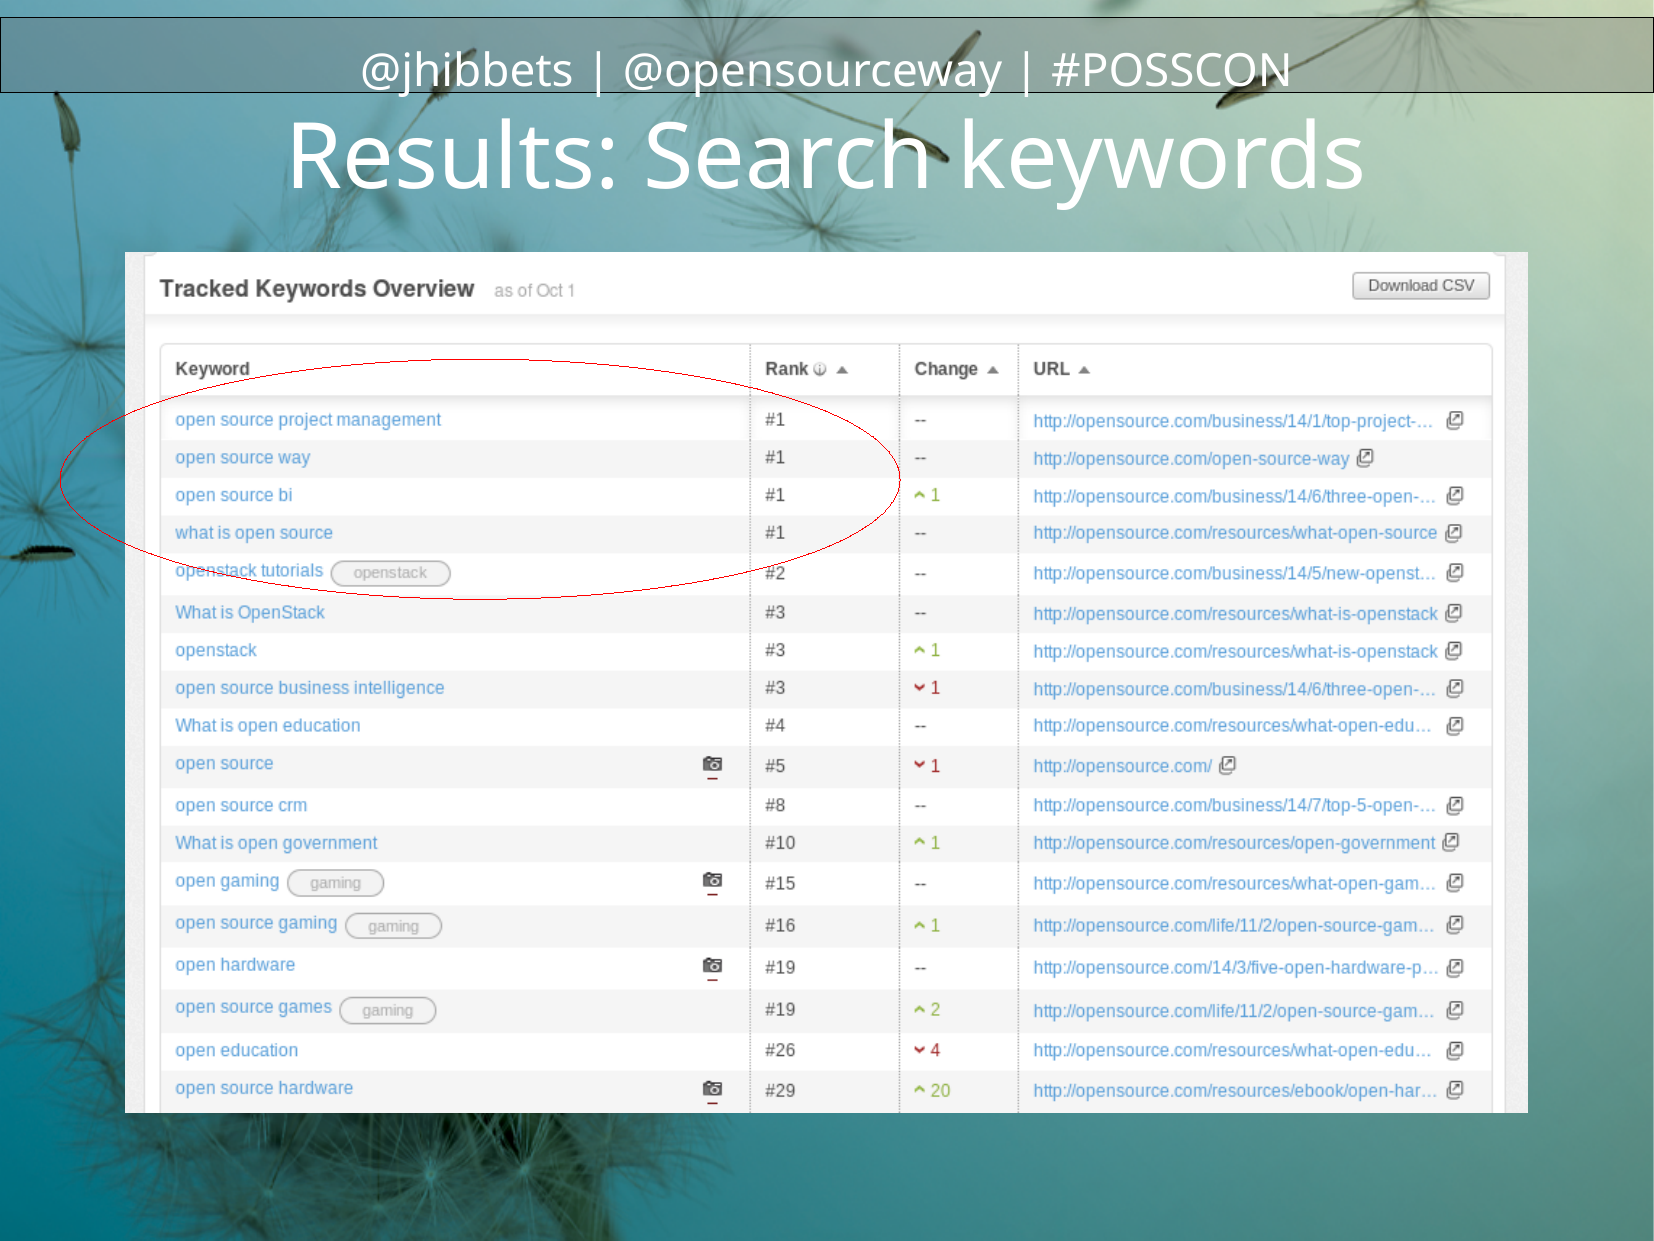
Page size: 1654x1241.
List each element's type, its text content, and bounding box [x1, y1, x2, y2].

picture [0, 93, 1654, 1241]
title Results: Search keywords [82, 49, 1571, 257]
picture [0, 0, 1654, 17]
